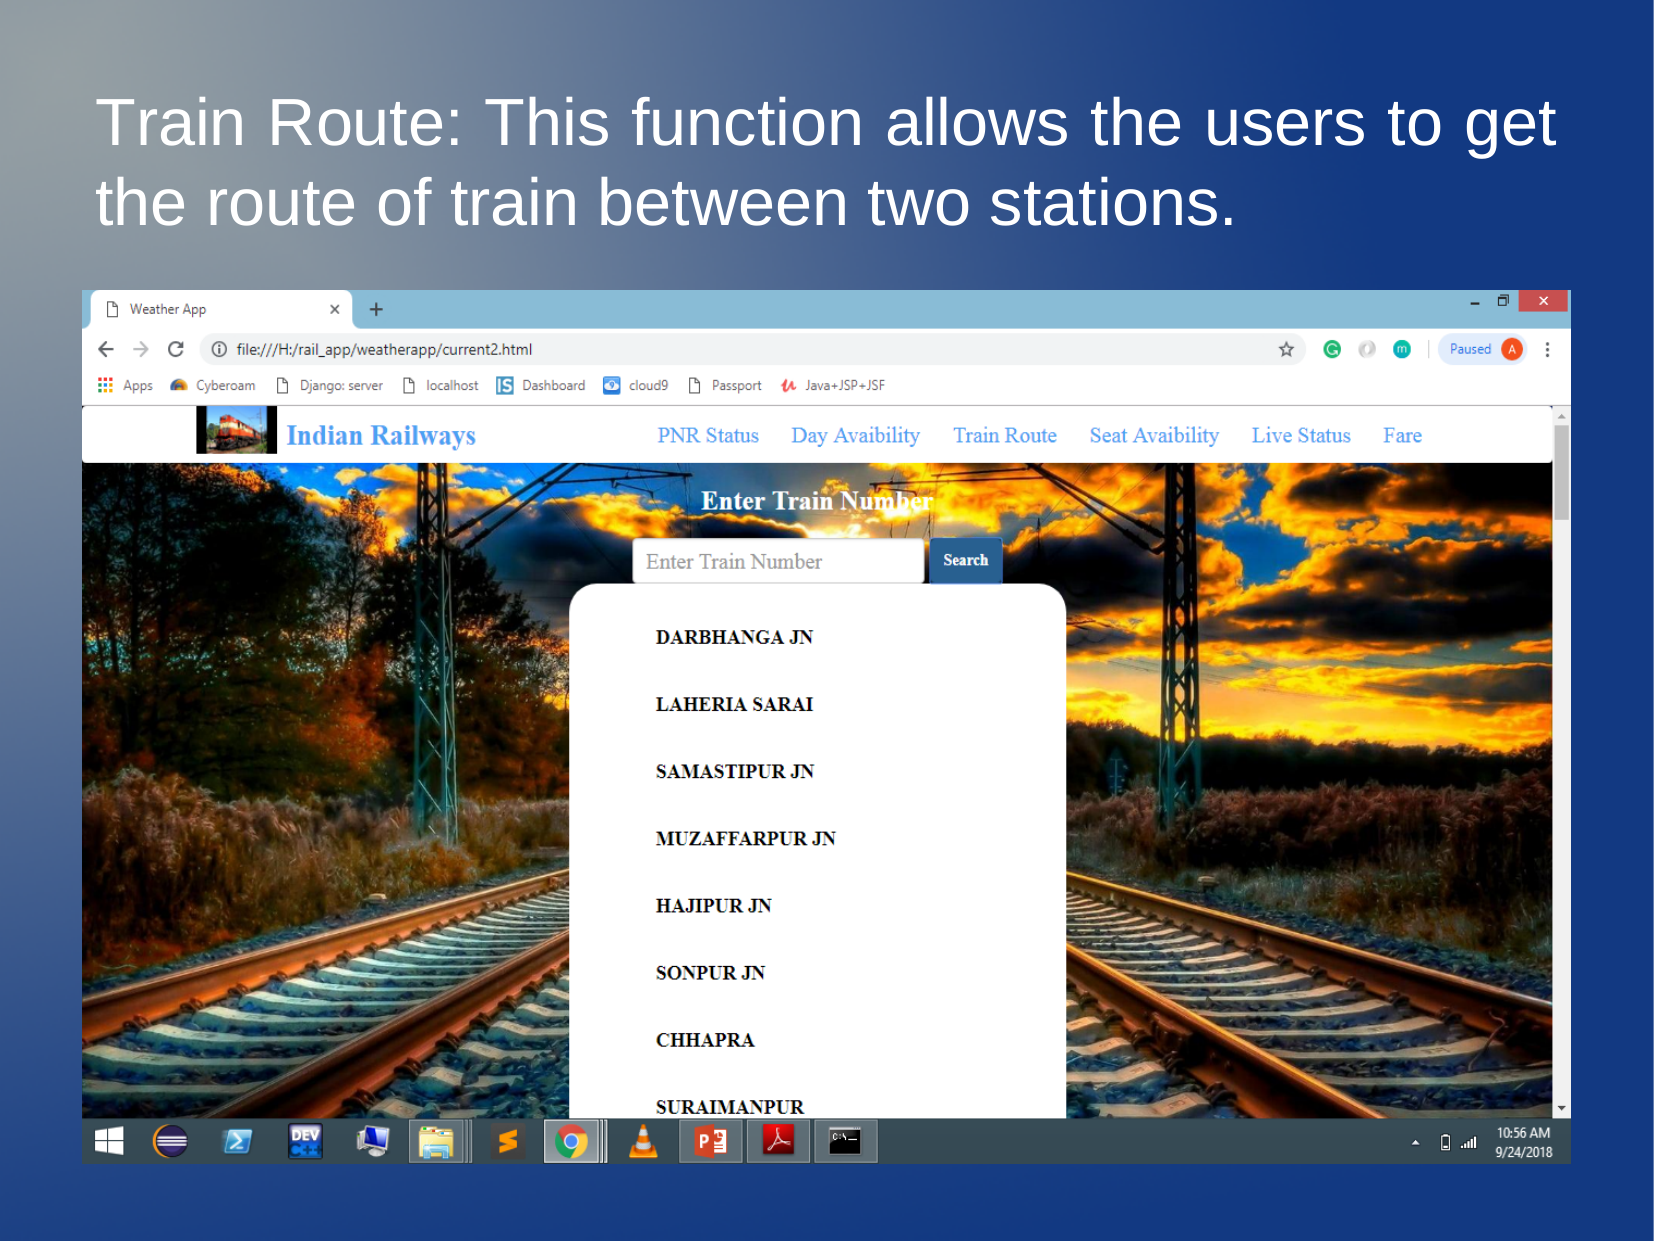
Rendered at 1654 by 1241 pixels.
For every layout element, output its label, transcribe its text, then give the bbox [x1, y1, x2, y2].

picture [82, 290, 1571, 1164]
title Train Route: This function allows the users to get the route of train between two stations. [82, 55, 1571, 263]
